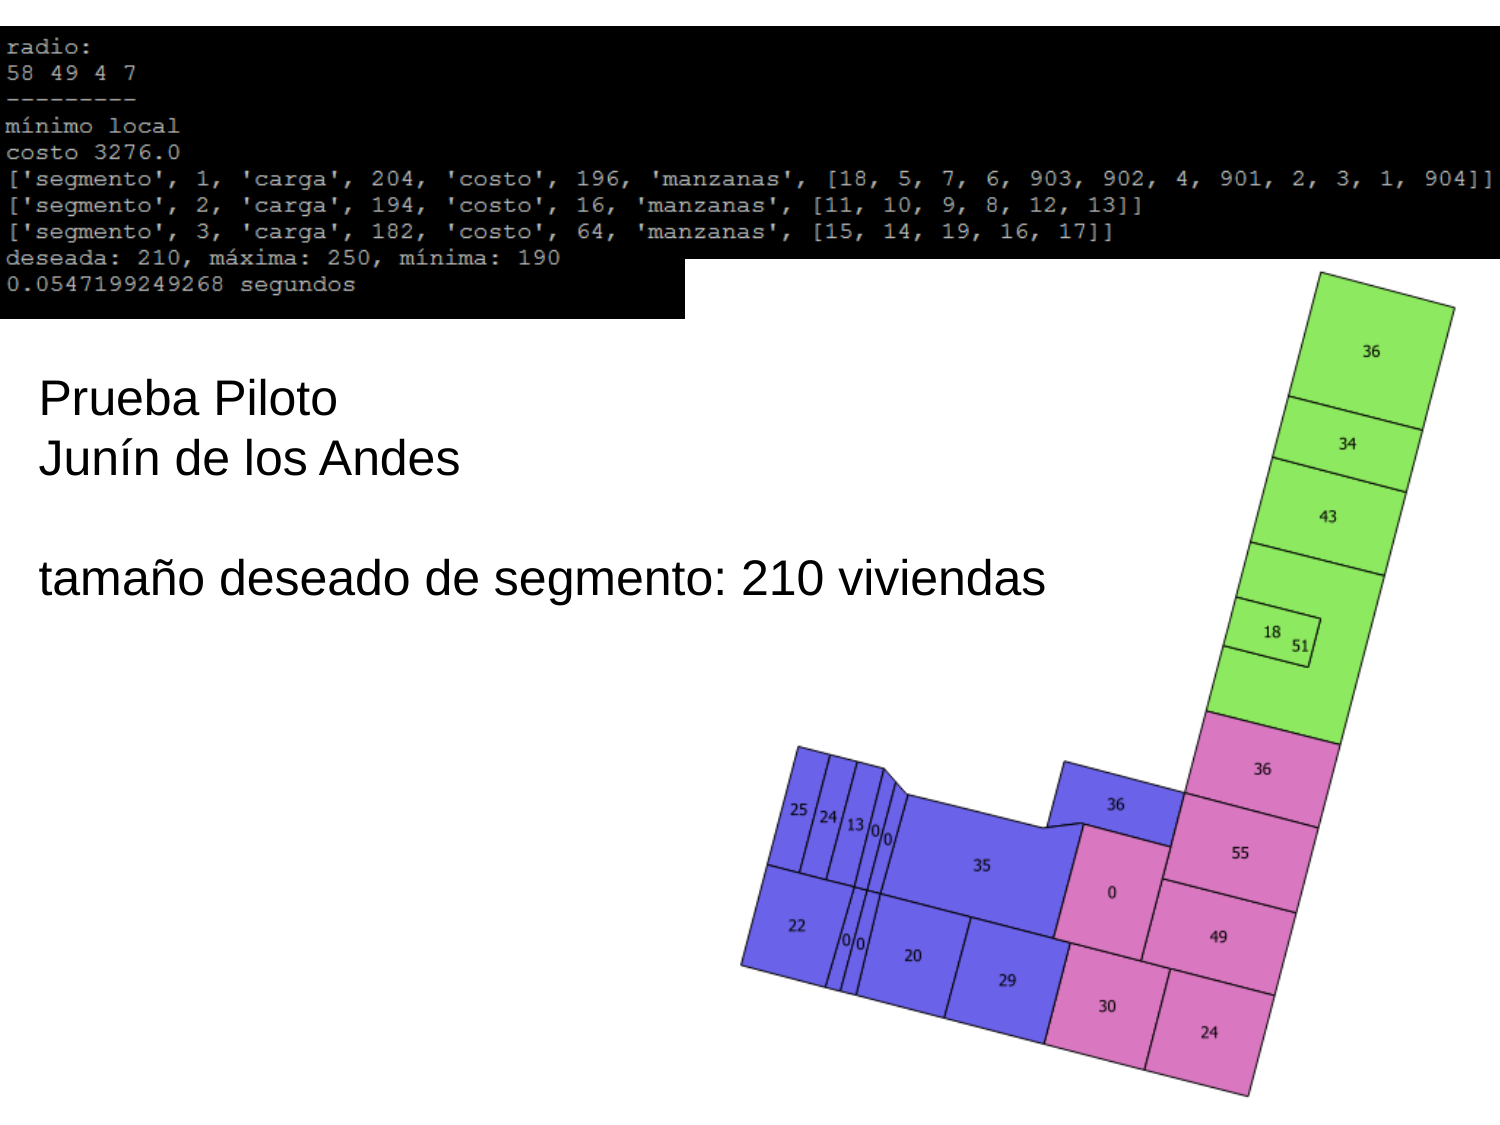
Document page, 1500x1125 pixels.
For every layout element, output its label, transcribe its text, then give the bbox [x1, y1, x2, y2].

text_box Prueba Piloto Junín de los Andes tamaño deseado de segmento: 210 viviendas [23, 358, 1193, 614]
picture [0, 26, 1500, 1113]
